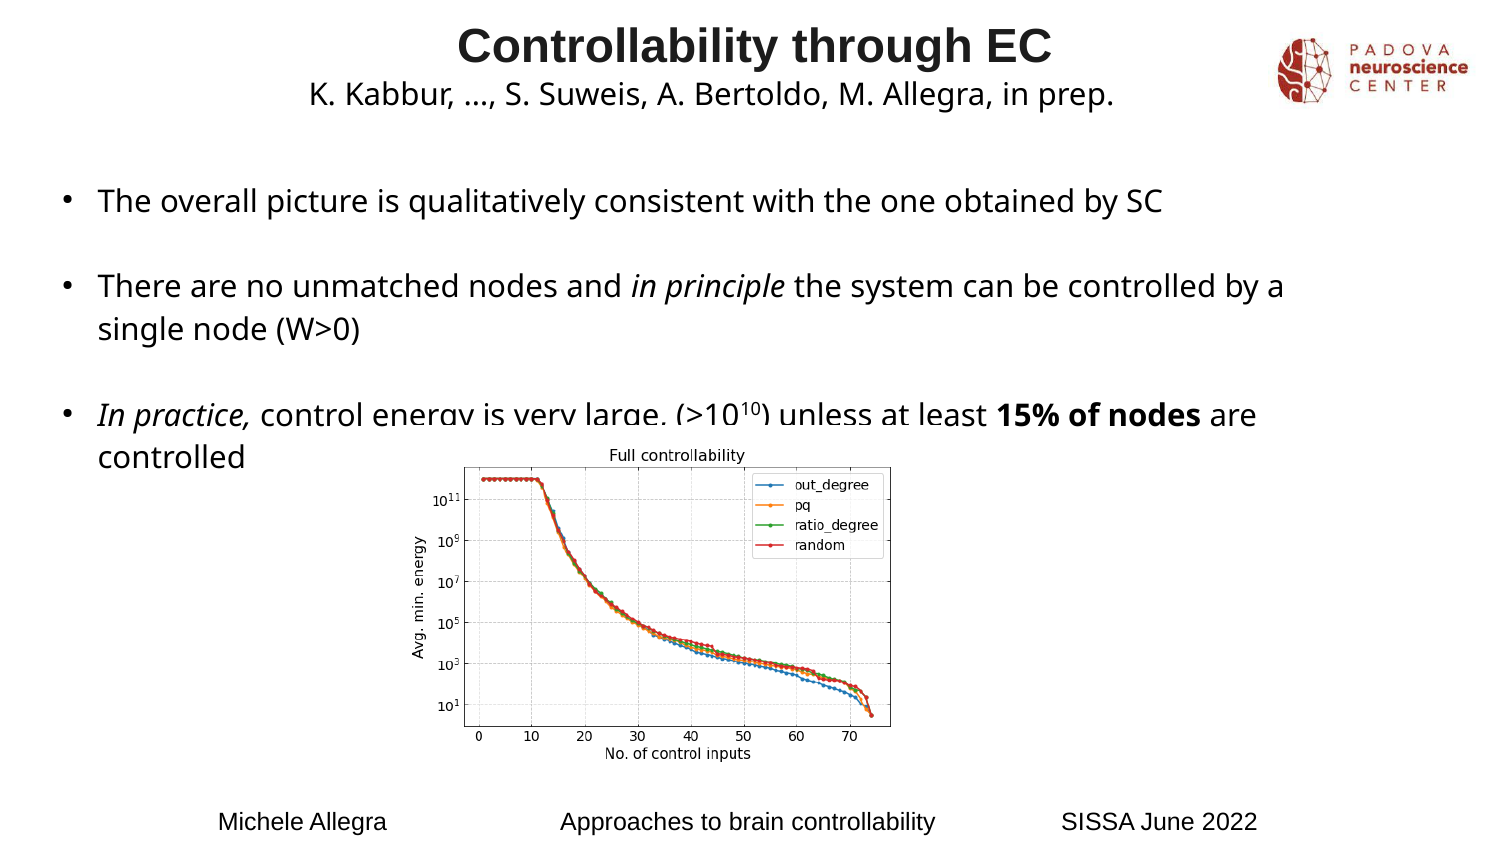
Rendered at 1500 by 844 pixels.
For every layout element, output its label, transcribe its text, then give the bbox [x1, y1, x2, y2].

text_box Controllability through EC [74, 0, 1436, 95]
picture [395, 425, 945, 769]
text_box Michele Allegra Approaches to brain controllability SISSA June 2022 [64, 794, 1415, 844]
text_box The overall picture is qualitatively consistent with the one obtained by SC There are no unmatched nodes and in principle the system can be controlled by a single node (W>0) In practice, control energy is very large, (>1010) unless at least 15% of nodes are controlled [47, 171, 1312, 573]
picture [1268, 10, 1476, 123]
text_box K. Kabbur, …, S. Suweis, A. Bertoldo, M. Allegra, in prep. [218, 58, 1234, 127]
